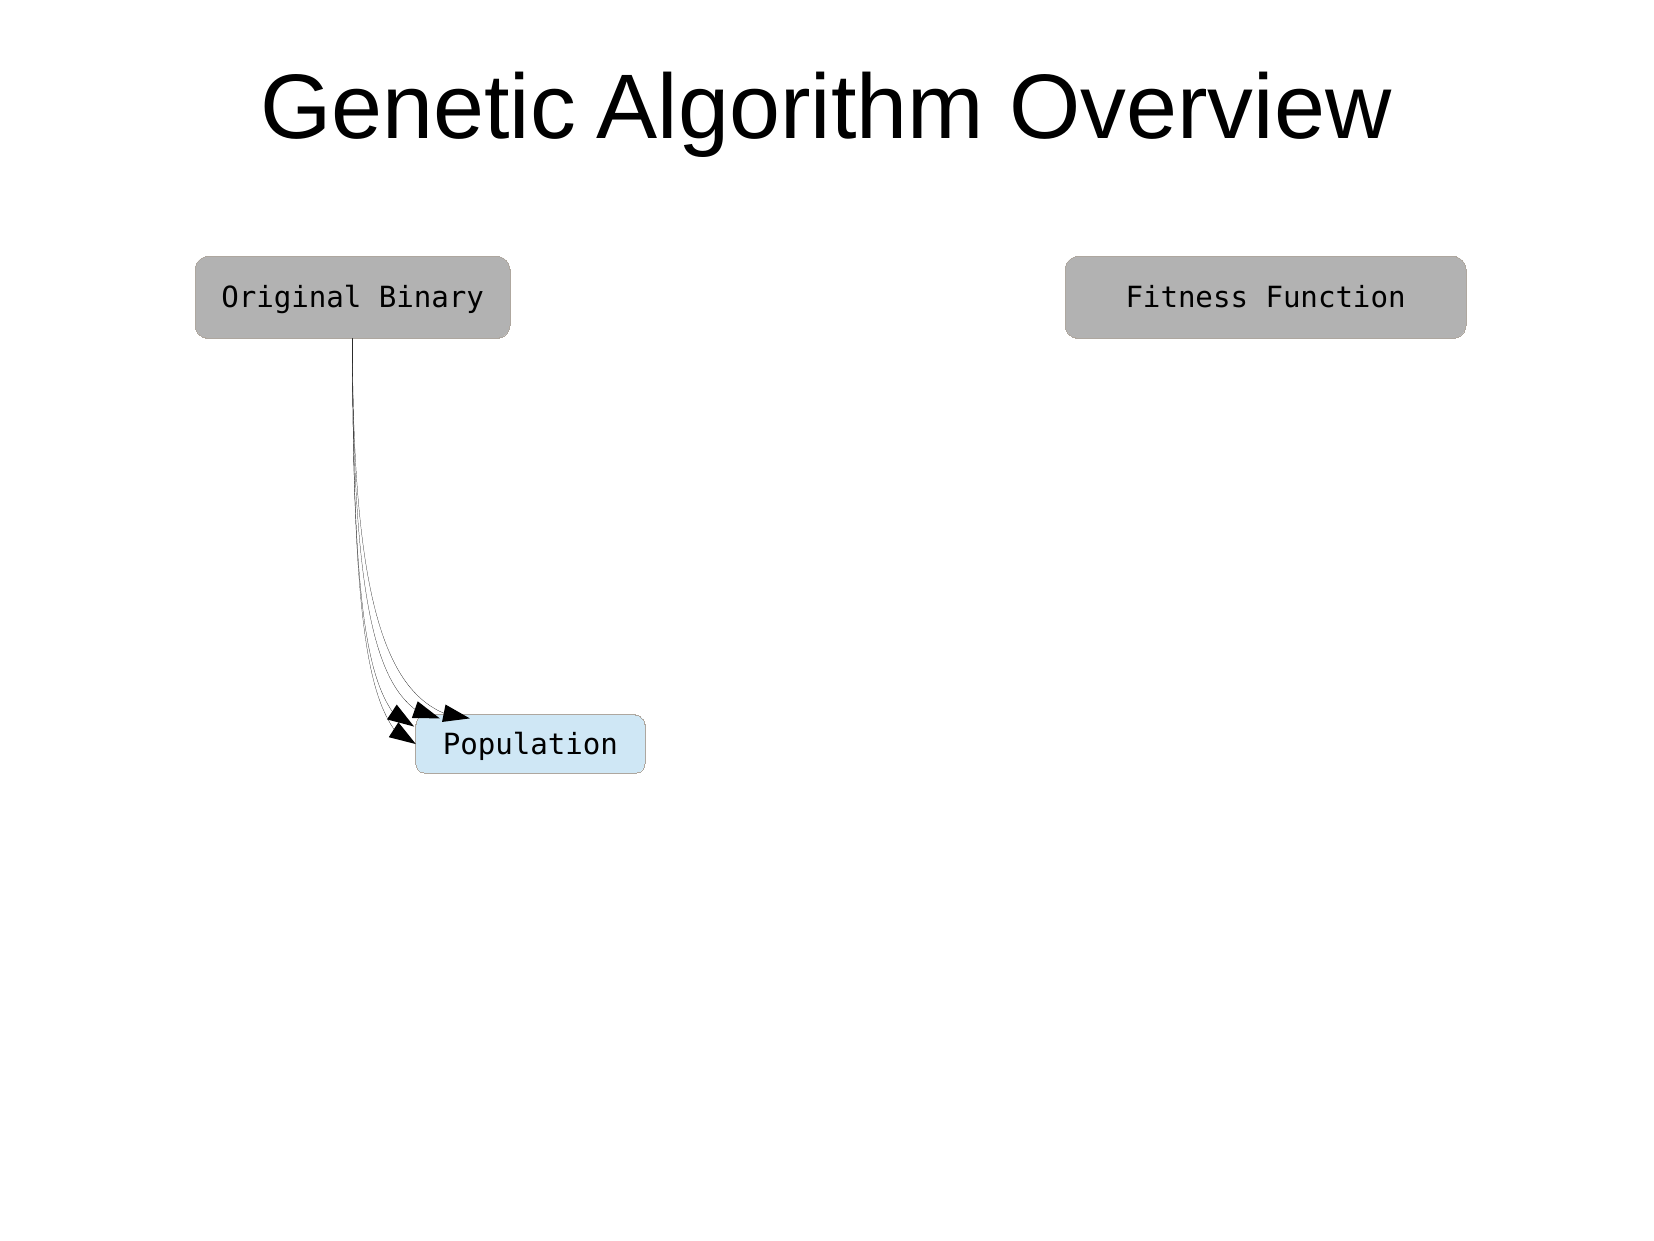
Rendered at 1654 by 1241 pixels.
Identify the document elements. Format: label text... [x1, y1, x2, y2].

text_box [414, 690, 536, 755]
title Genetic Algorithm Overview [82, 49, 1571, 166]
text_box Original Binary [195, 256, 511, 339]
text_box Population [415, 714, 646, 774]
text_box Fitness Function [1065, 256, 1467, 339]
